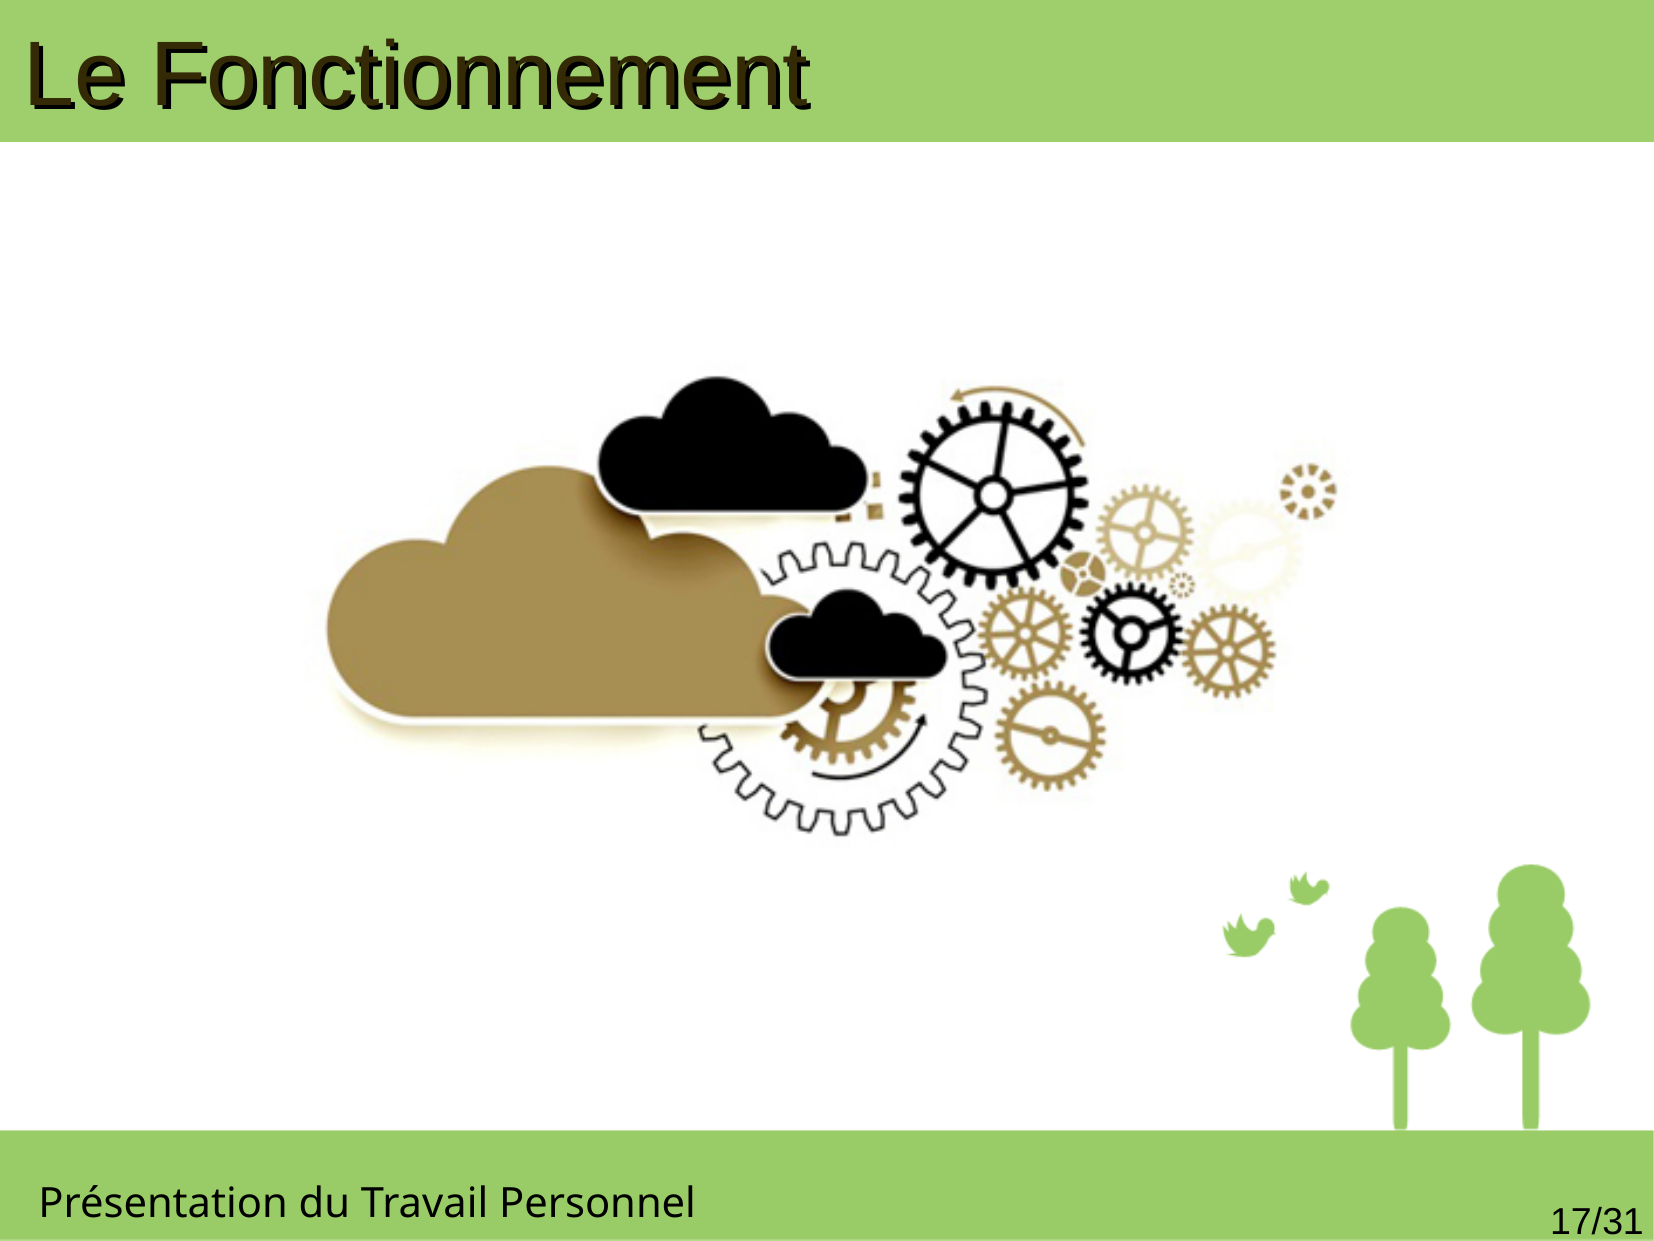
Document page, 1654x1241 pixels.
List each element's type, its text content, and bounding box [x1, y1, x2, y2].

list [82, 249, 1571, 969]
picture [0, 142, 1654, 1241]
text_box <numéro>/31 [1535, 1192, 1654, 1241]
text_box Présentation du Travail Personnel [23, 1165, 1441, 1229]
title Le Fonctionnement [23, 5, 1654, 142]
text_box [0, 0, 1654, 142]
